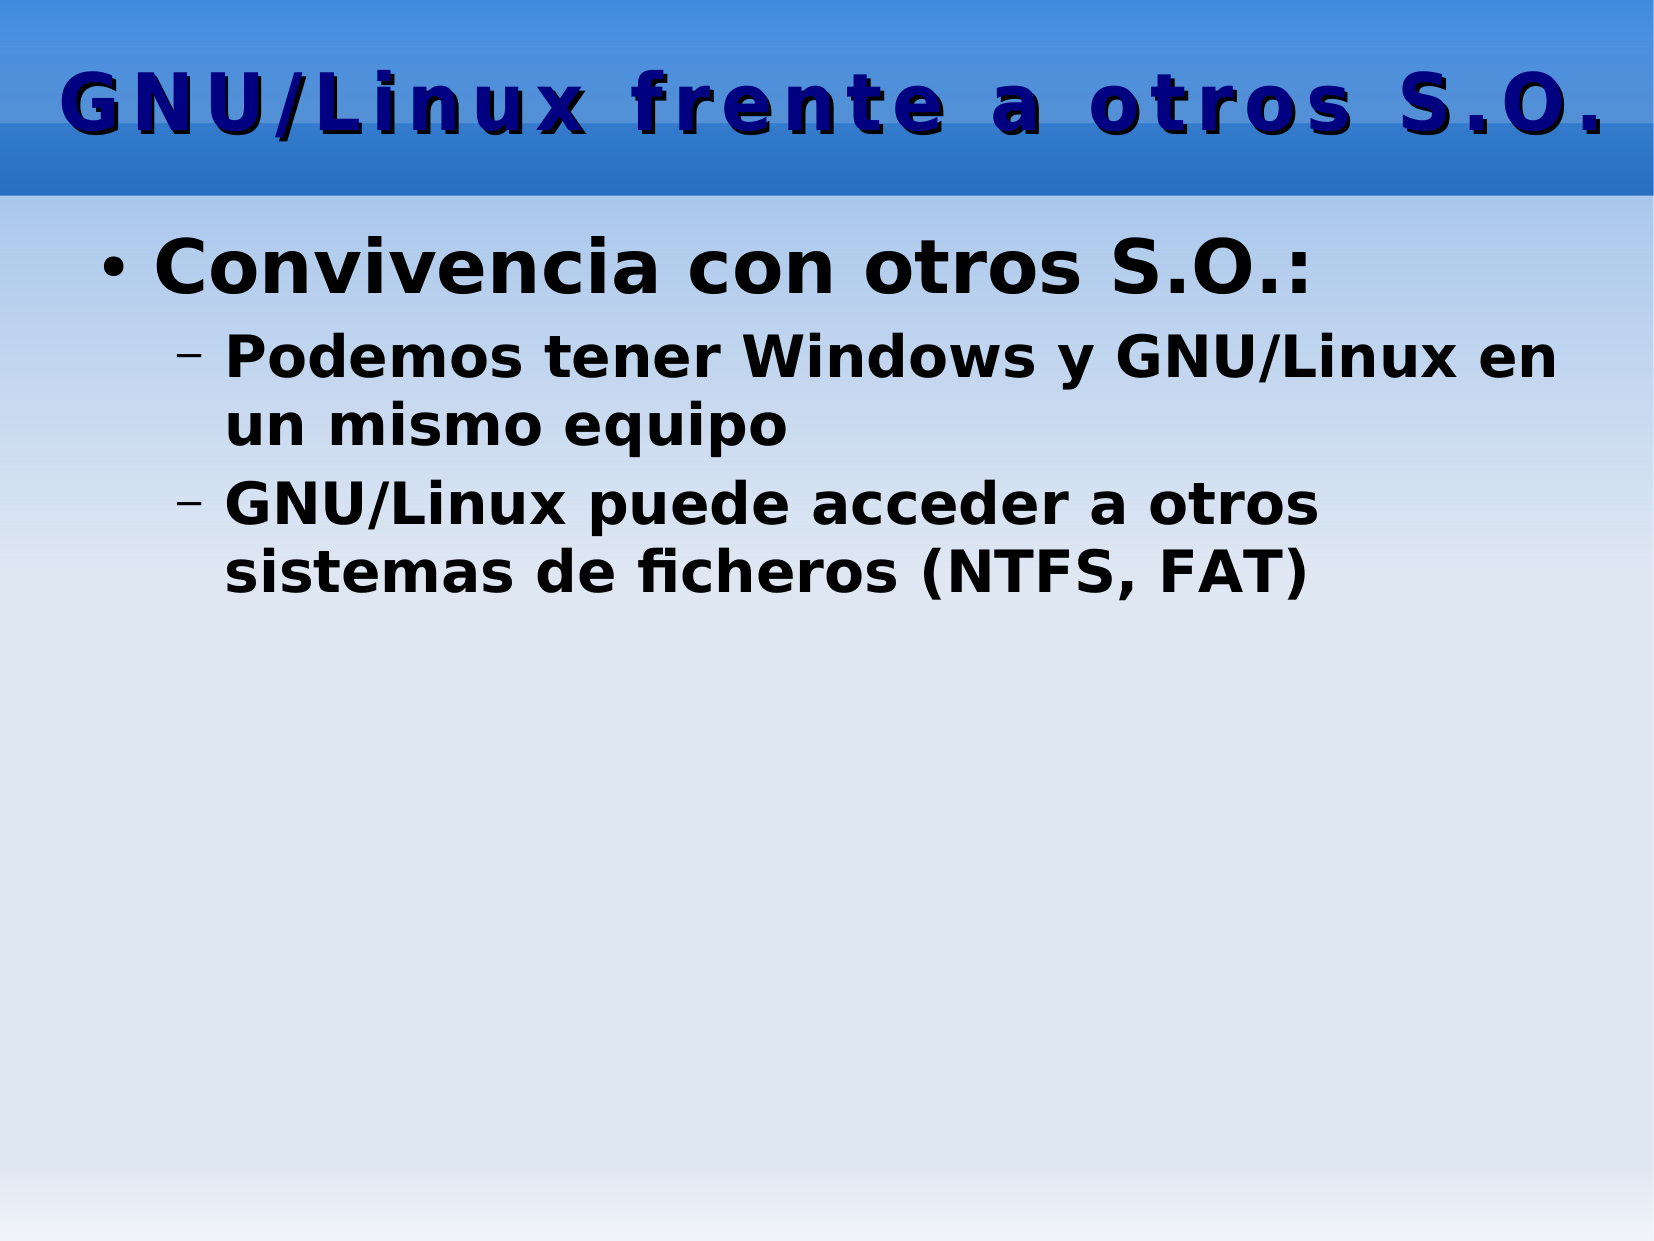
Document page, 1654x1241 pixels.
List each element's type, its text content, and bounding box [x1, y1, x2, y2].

title GNU/Linux frente a otros S.O. [59, 29, 1654, 178]
list Convivencia con otros S.O.: Podemos tener Windows y GNU/Linux en un mismo equipo GNU/Linux puede acceder a otros sistemas de ficheros (NTFS, FAT) [82, 224, 1625, 1097]
picture [0, 0, 1654, 1241]
